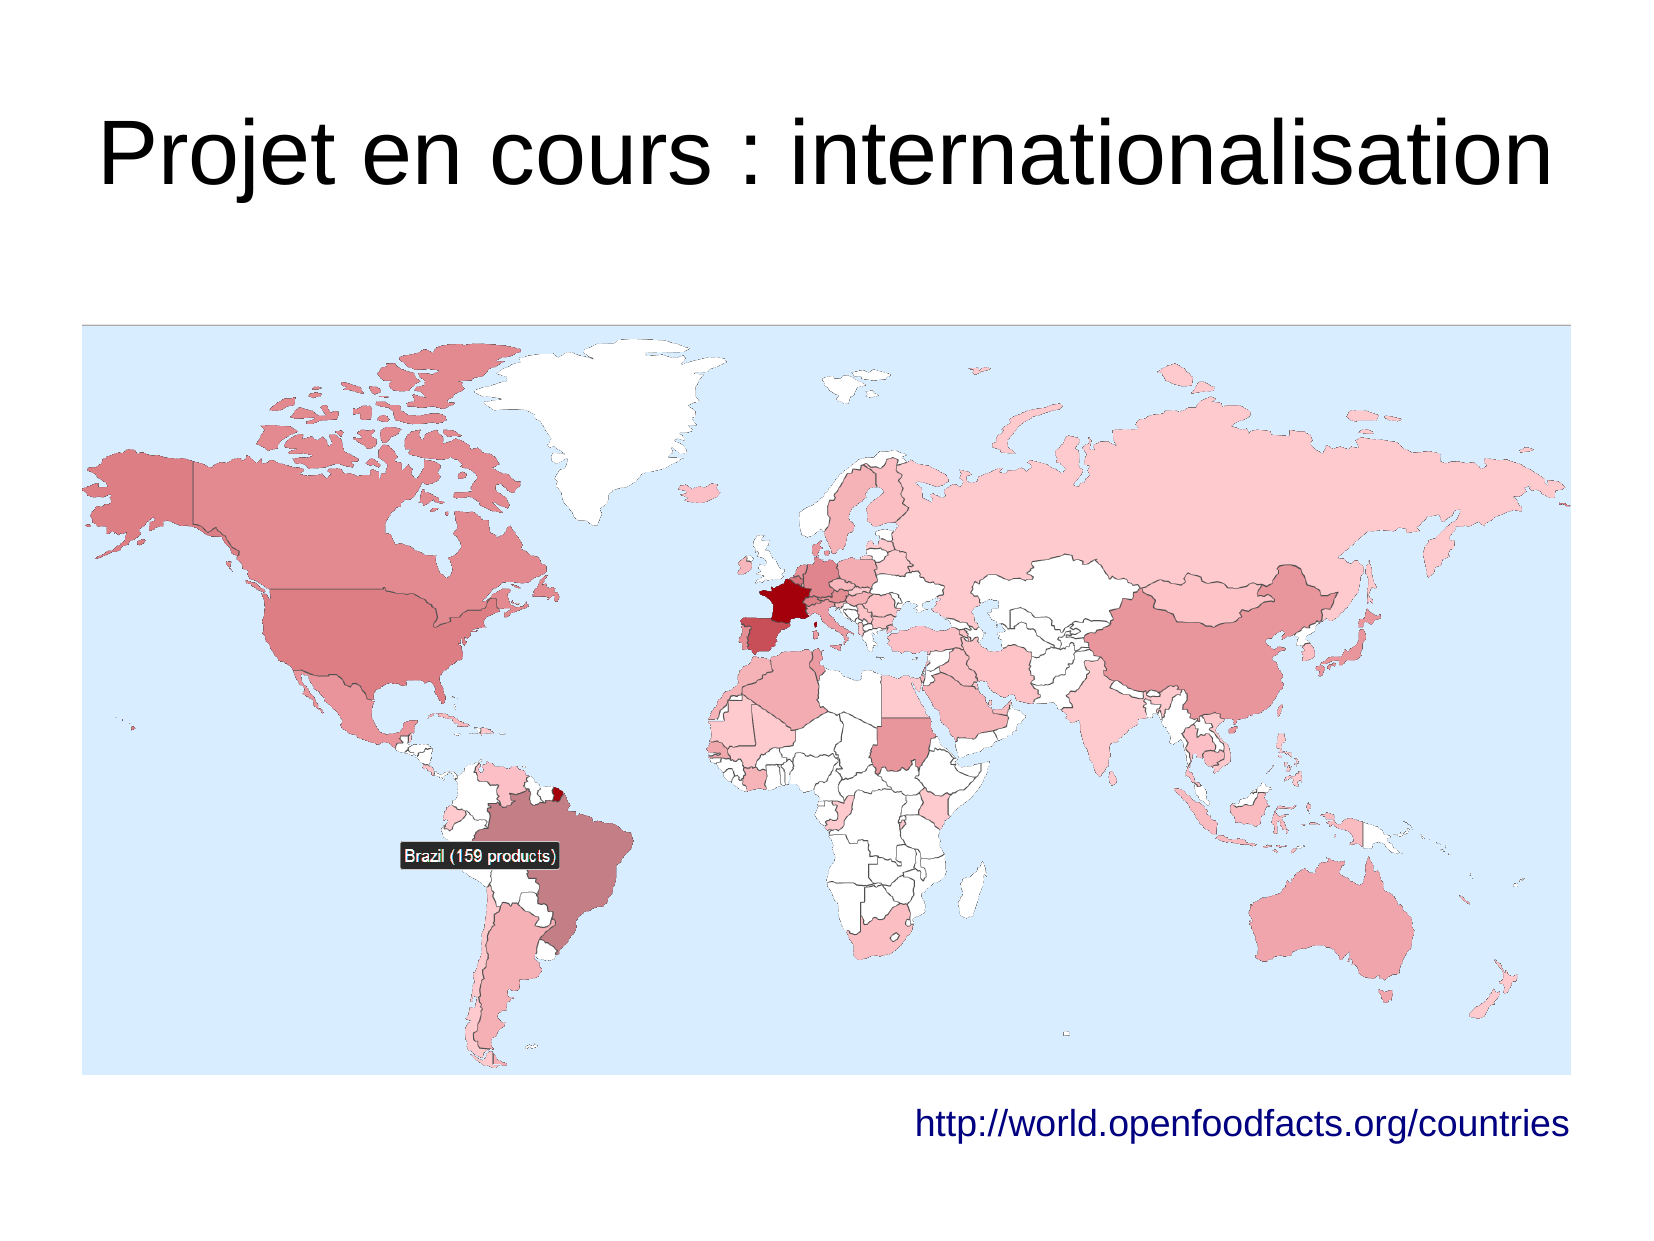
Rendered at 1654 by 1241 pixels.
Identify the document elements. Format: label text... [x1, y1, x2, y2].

title Projet en cours : internationalisation [82, 49, 1571, 257]
text_box http://world.openfoodfacts.org/countries [900, 1095, 1654, 1194]
picture [82, 324, 1571, 1075]
